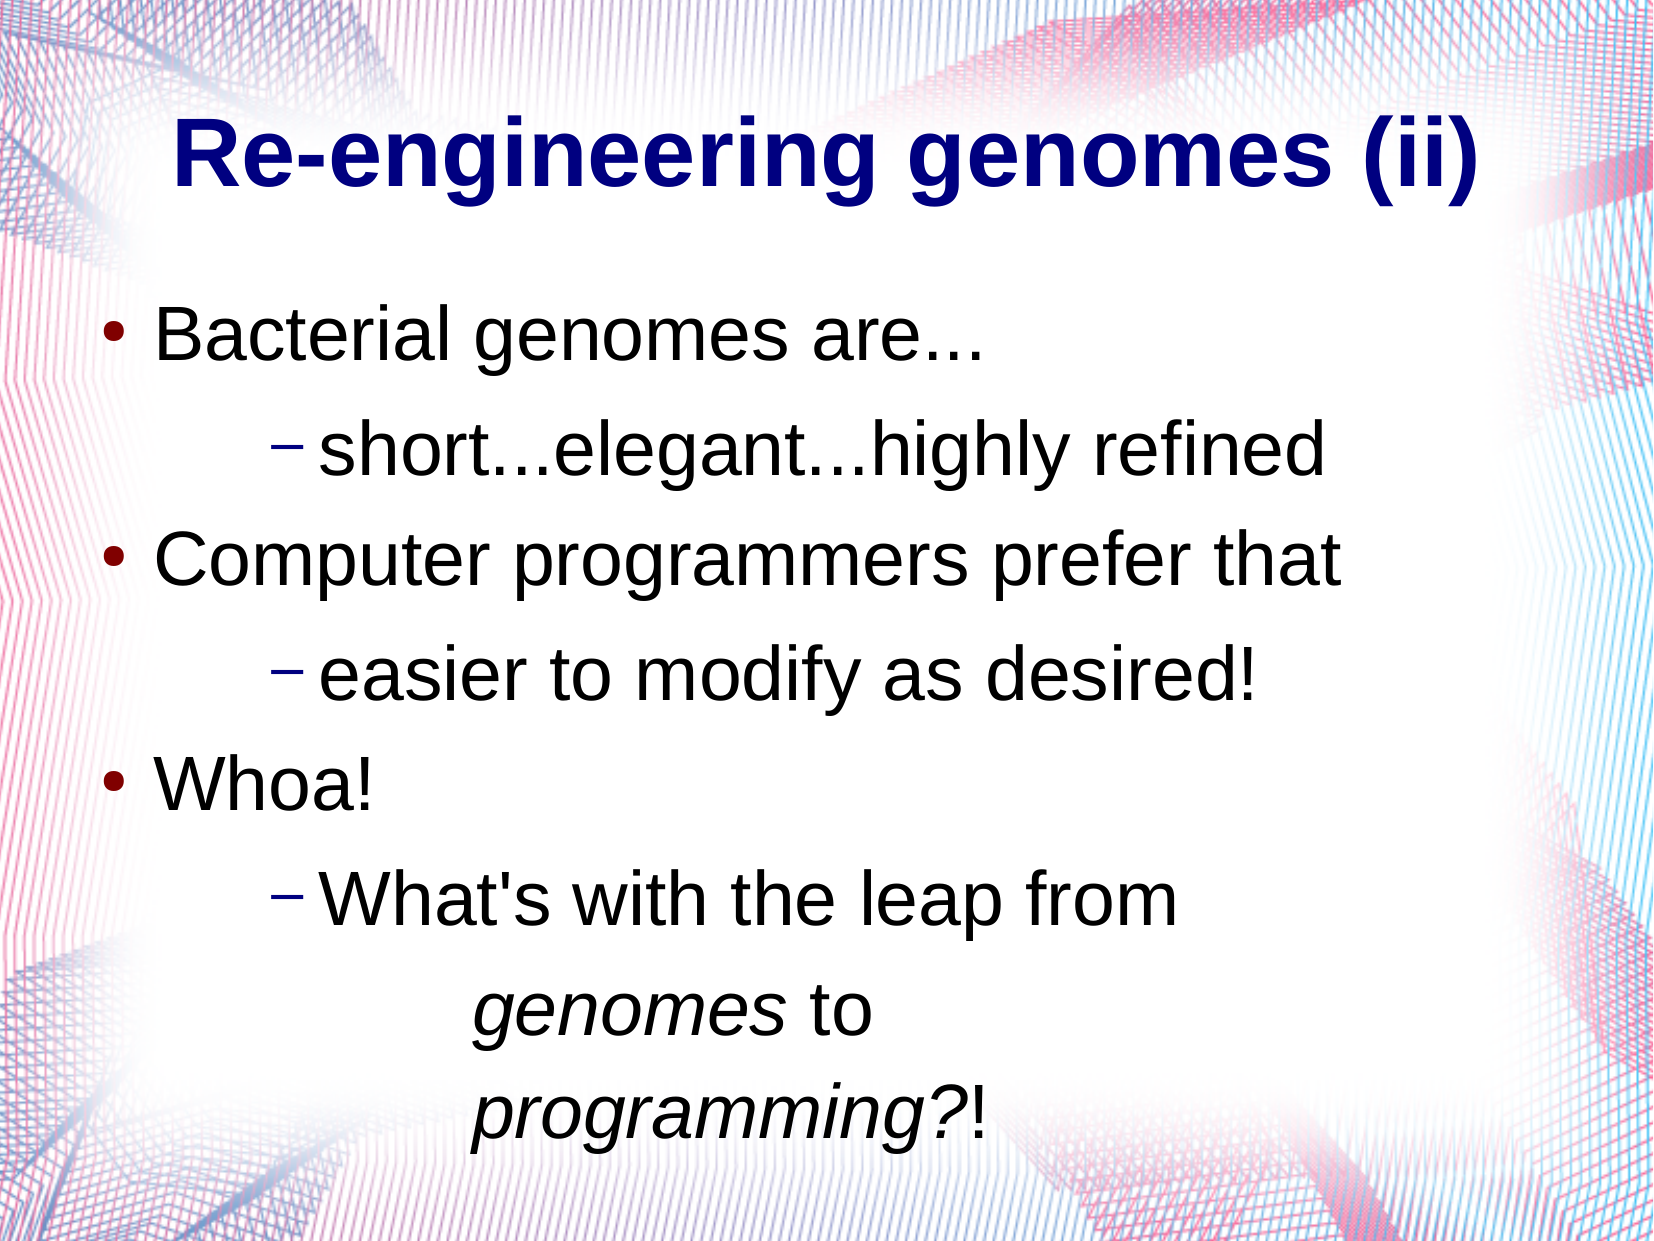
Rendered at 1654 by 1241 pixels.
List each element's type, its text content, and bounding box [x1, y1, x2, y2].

list Bacterial genomes are... short...elegant...highly refined Computer programmers prefer that easier to modify as desired! Whoa! What's with the leap from genomes to programming?! [82, 290, 1571, 1156]
title Re-engineering genomes (ii) [82, 49, 1571, 257]
picture [0, 0, 1654, 1241]
